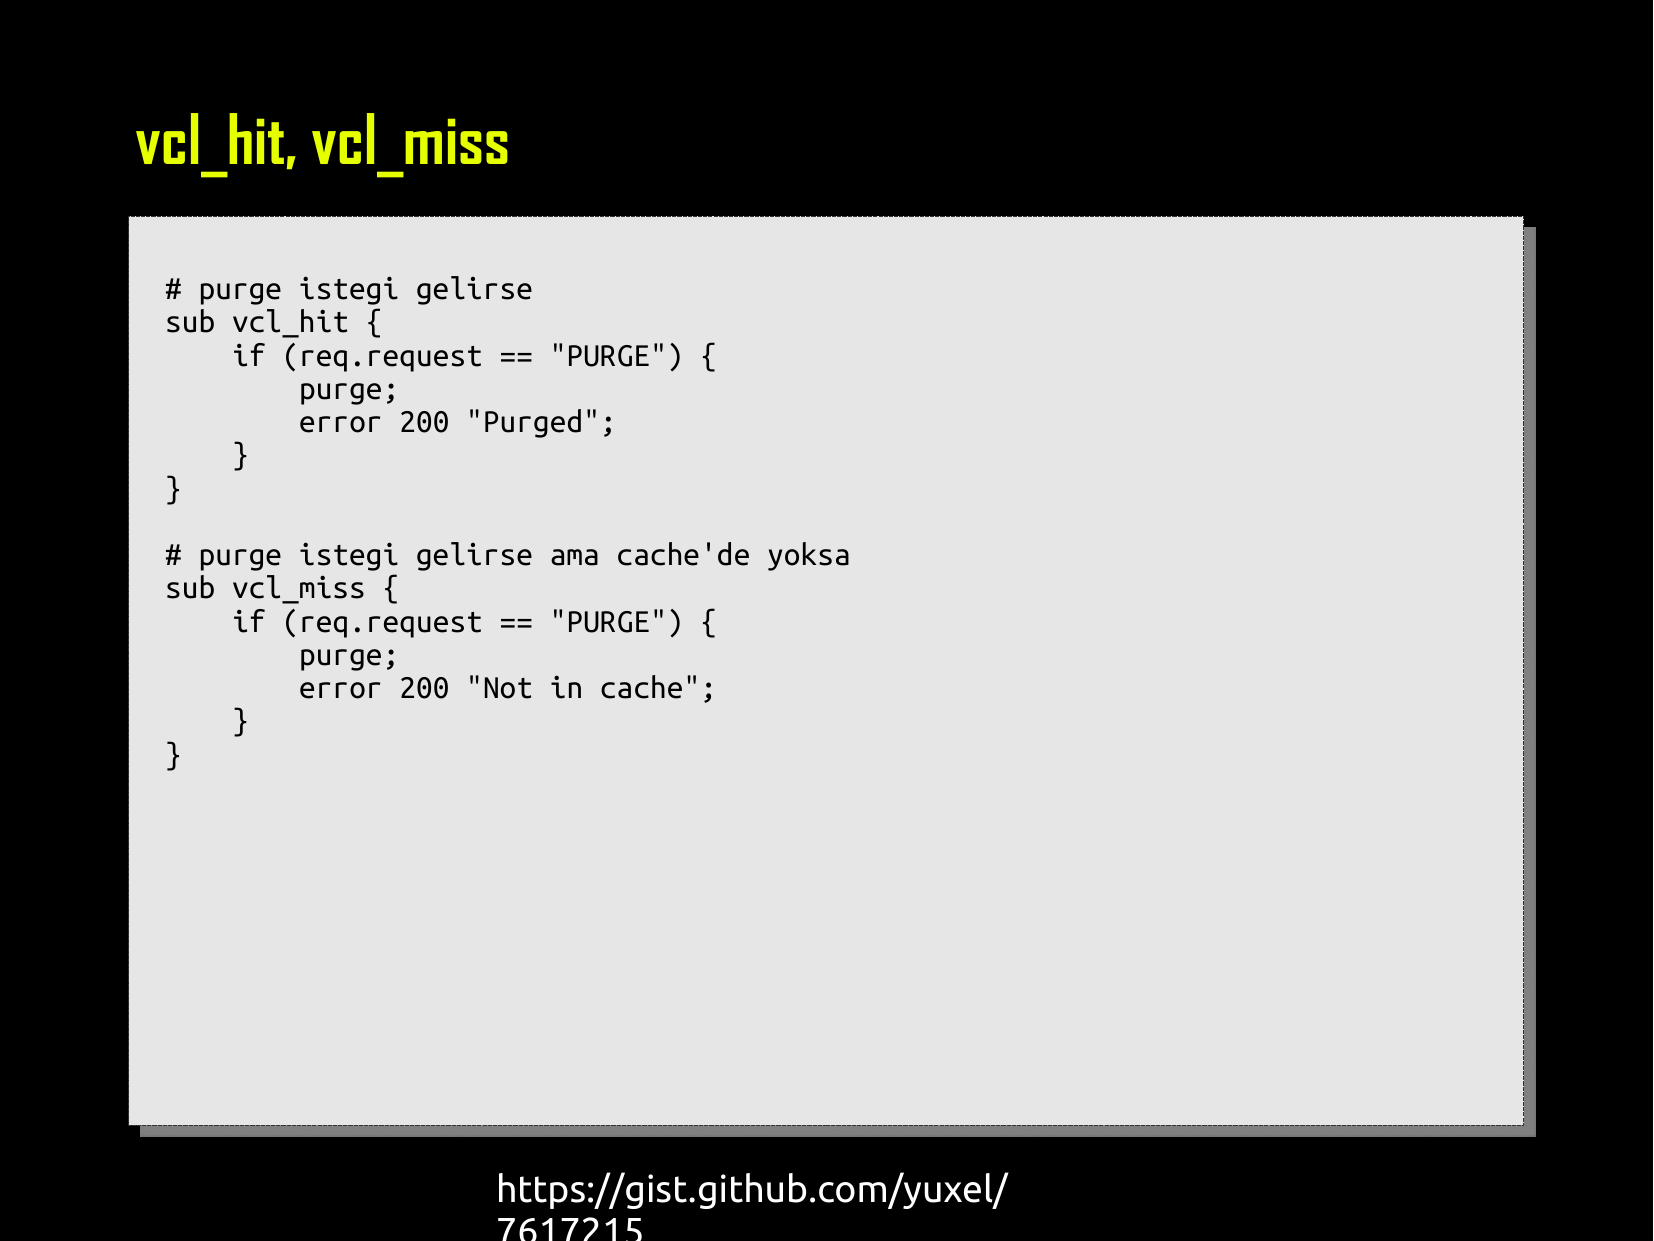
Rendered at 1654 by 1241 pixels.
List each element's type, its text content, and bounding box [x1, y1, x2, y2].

text_box [128, 216, 1524, 1126]
text_box vcl_hit, vcl_miss [120, 90, 540, 186]
text_box https://gist.github.com/yuxel/7617215 [481, 1159, 1172, 1217]
text_box # purge istegi gelirse sub vcl_hit { if (req.request == "PURGE") { purge; error 200 "Purged"; } } # purge istegi gelirse ama cache'de yoksa sub vcl_miss { if (req.request == "PURGE") { purge; error 200 "Not in cache"; } } [150, 231, 1531, 783]
